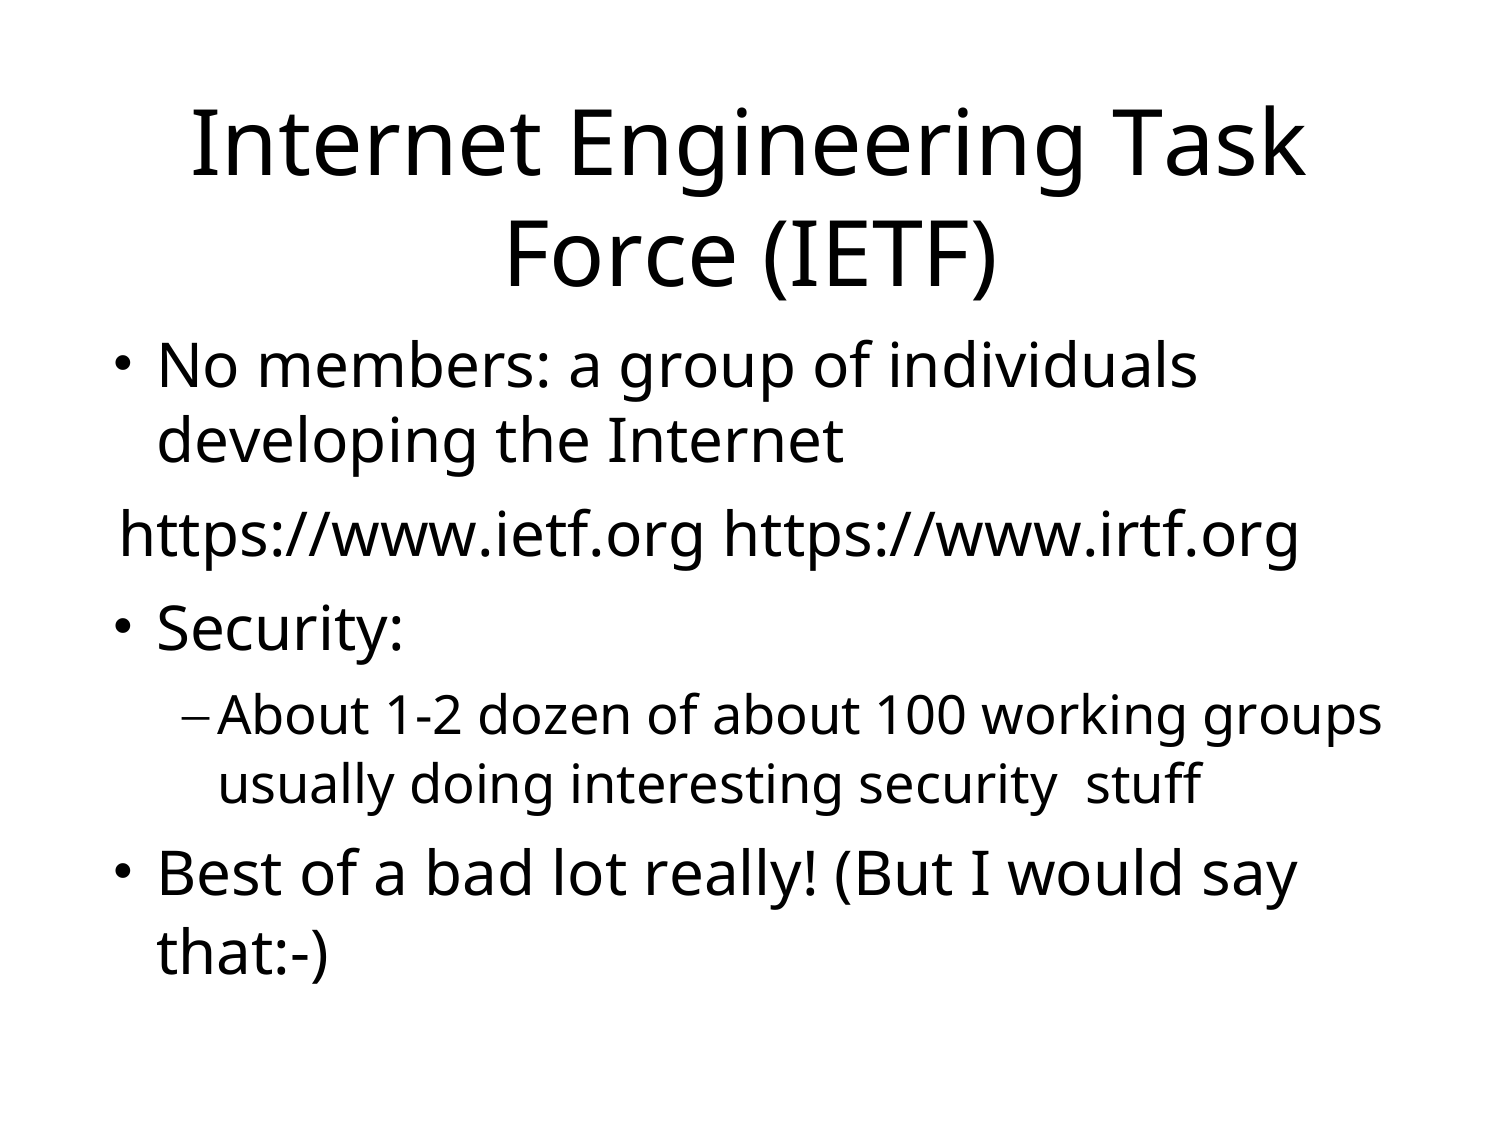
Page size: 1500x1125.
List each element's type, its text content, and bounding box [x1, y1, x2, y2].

title Internet Engineering Task Force (IETF) [112, 80, 1388, 308]
list No members: a group of individuals developing the Internet https://www.ietf.org https://www.irtf.org Security: About 1-2 dozen of about 100 working groups usually doing interesting security stuff Best of a bad lot really! (But I would say that:-) [112, 324, 1388, 1000]
